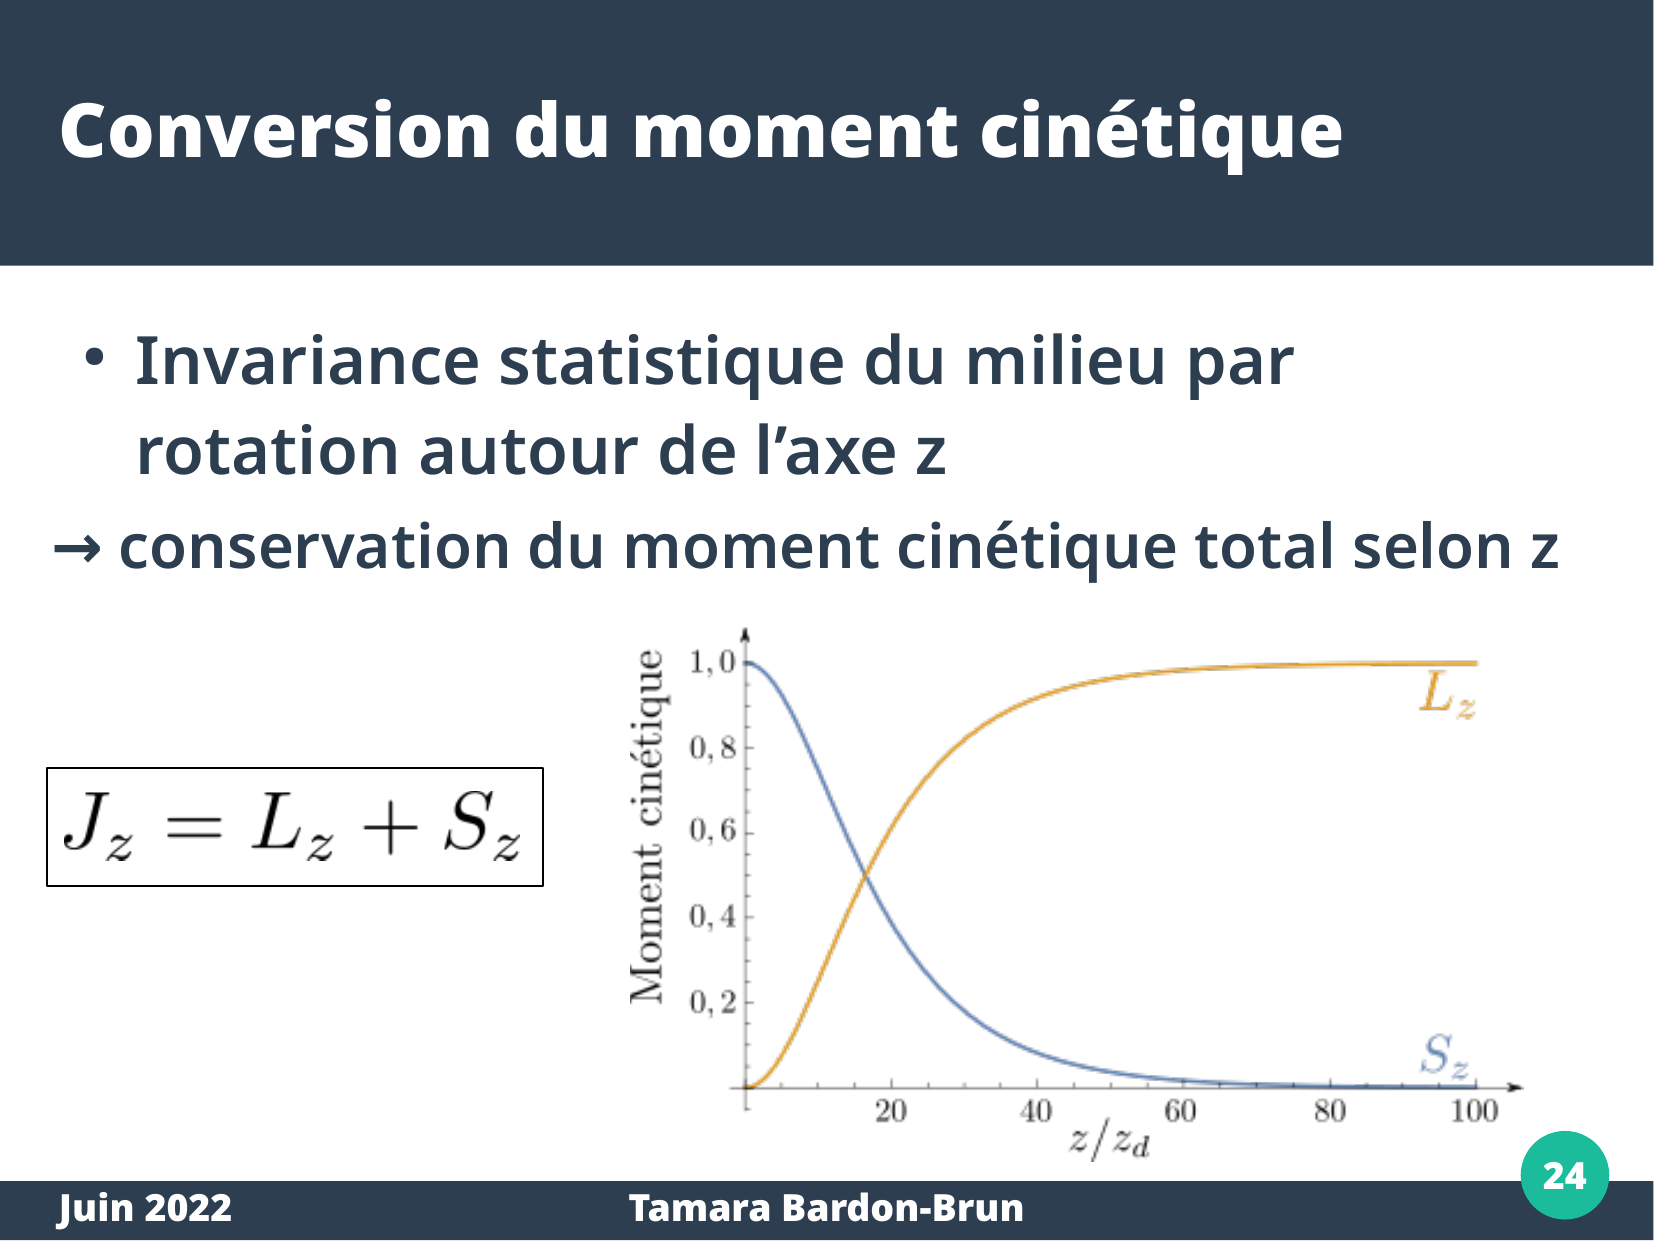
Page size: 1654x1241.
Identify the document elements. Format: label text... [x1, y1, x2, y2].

picture [64, 791, 520, 861]
title Conversion du moment cinétique [59, 49, 1595, 207]
list Invariance statistique du milieu par rotation autour de l’axe z [64, 312, 1571, 497]
picture [630, 627, 1524, 1162]
list → conservation du moment cinétique total selon z [0, 501, 1571, 596]
